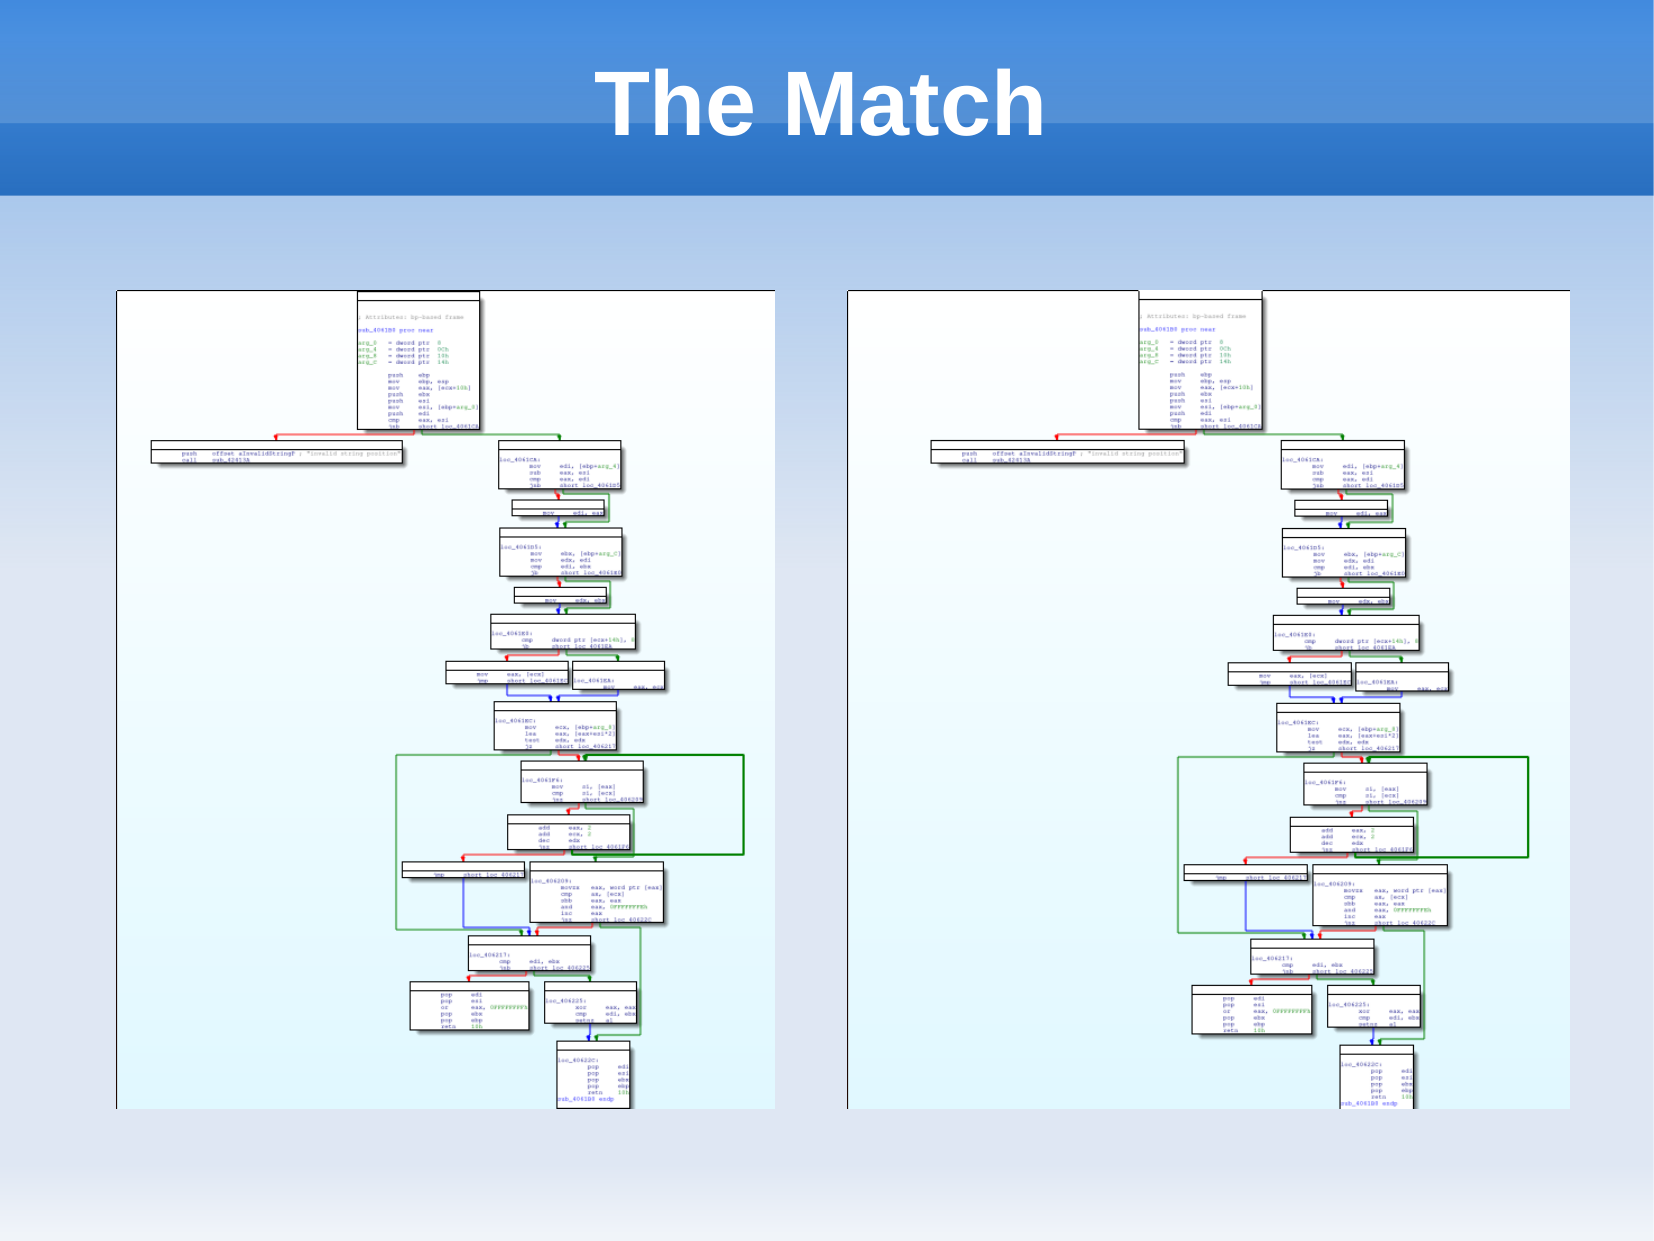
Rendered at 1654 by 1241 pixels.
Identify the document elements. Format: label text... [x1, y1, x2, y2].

title The Match [76, 0, 1565, 208]
picture [0, 0, 1654, 1241]
